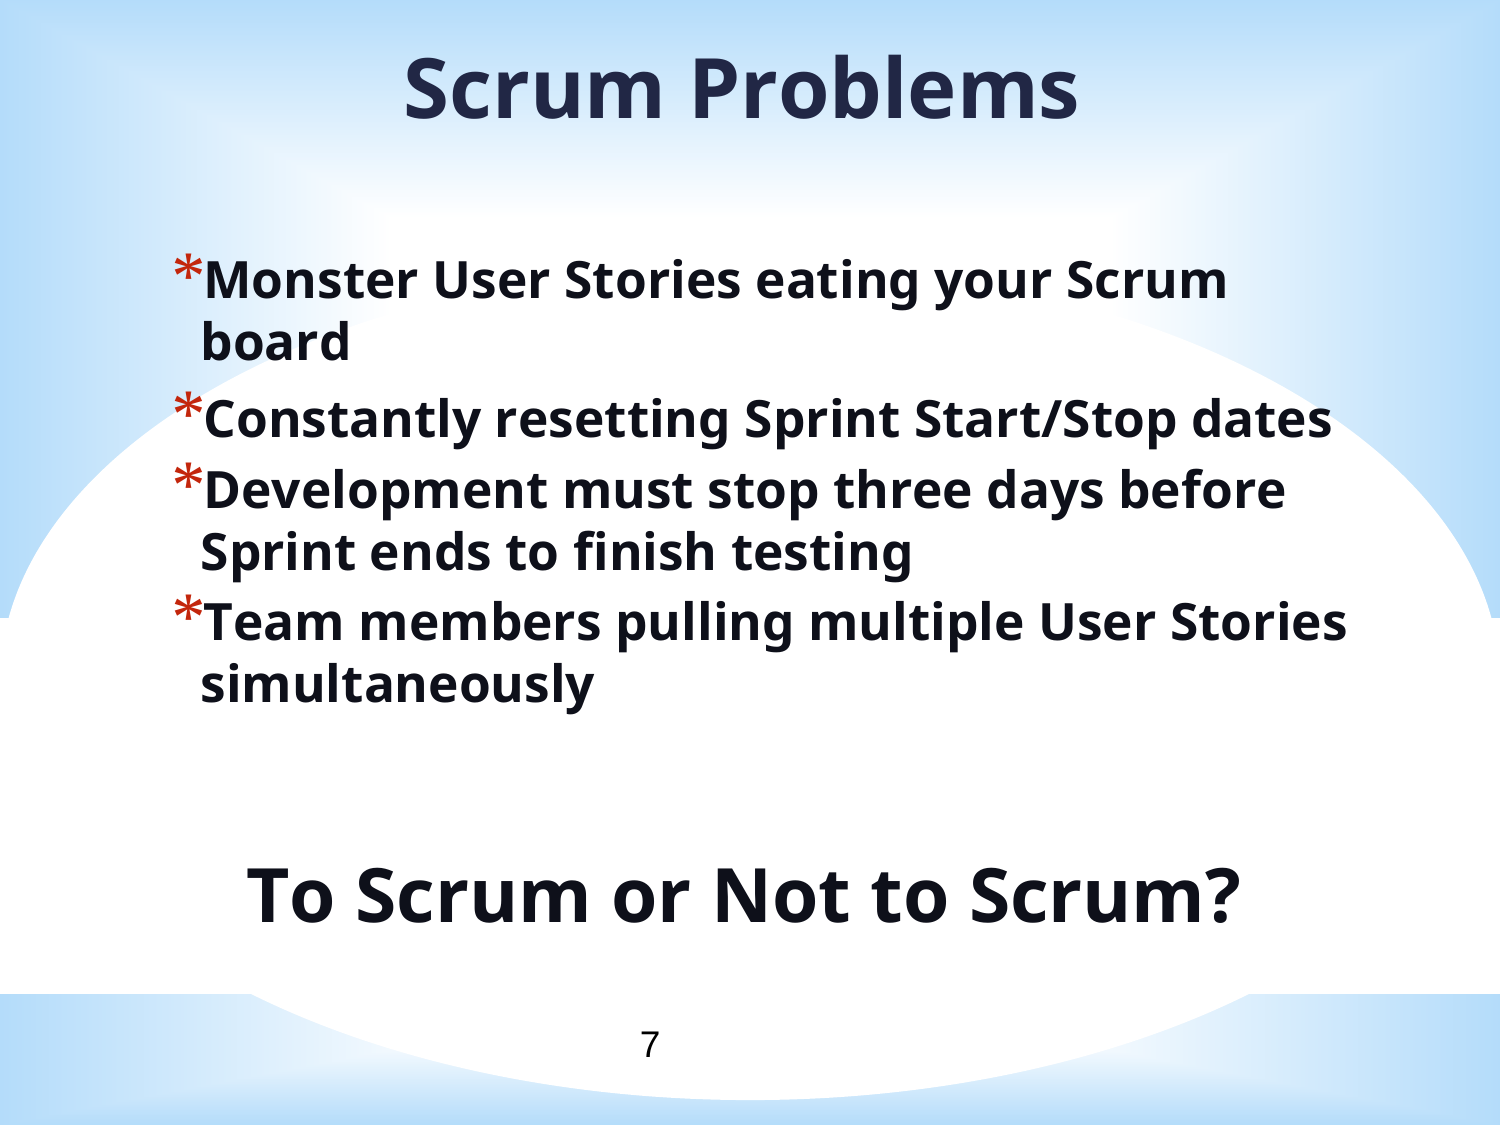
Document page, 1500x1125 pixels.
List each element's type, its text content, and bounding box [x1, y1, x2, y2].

title To Scrum or Not to Scrum? [120, 840, 1408, 955]
picture [0, 0, 1500, 909]
text_box <number> [624, 1012, 925, 1073]
picture [0, 955, 1500, 1125]
list Monster User Stories eating your Scrum board Constantly resetting Sprint Start/Stop dates Development must stop three days before Sprint ends to finish testing Team members pulling multiple User Stories simultaneously [150, 239, 1388, 766]
title Scrum Problems [104, 27, 1381, 165]
